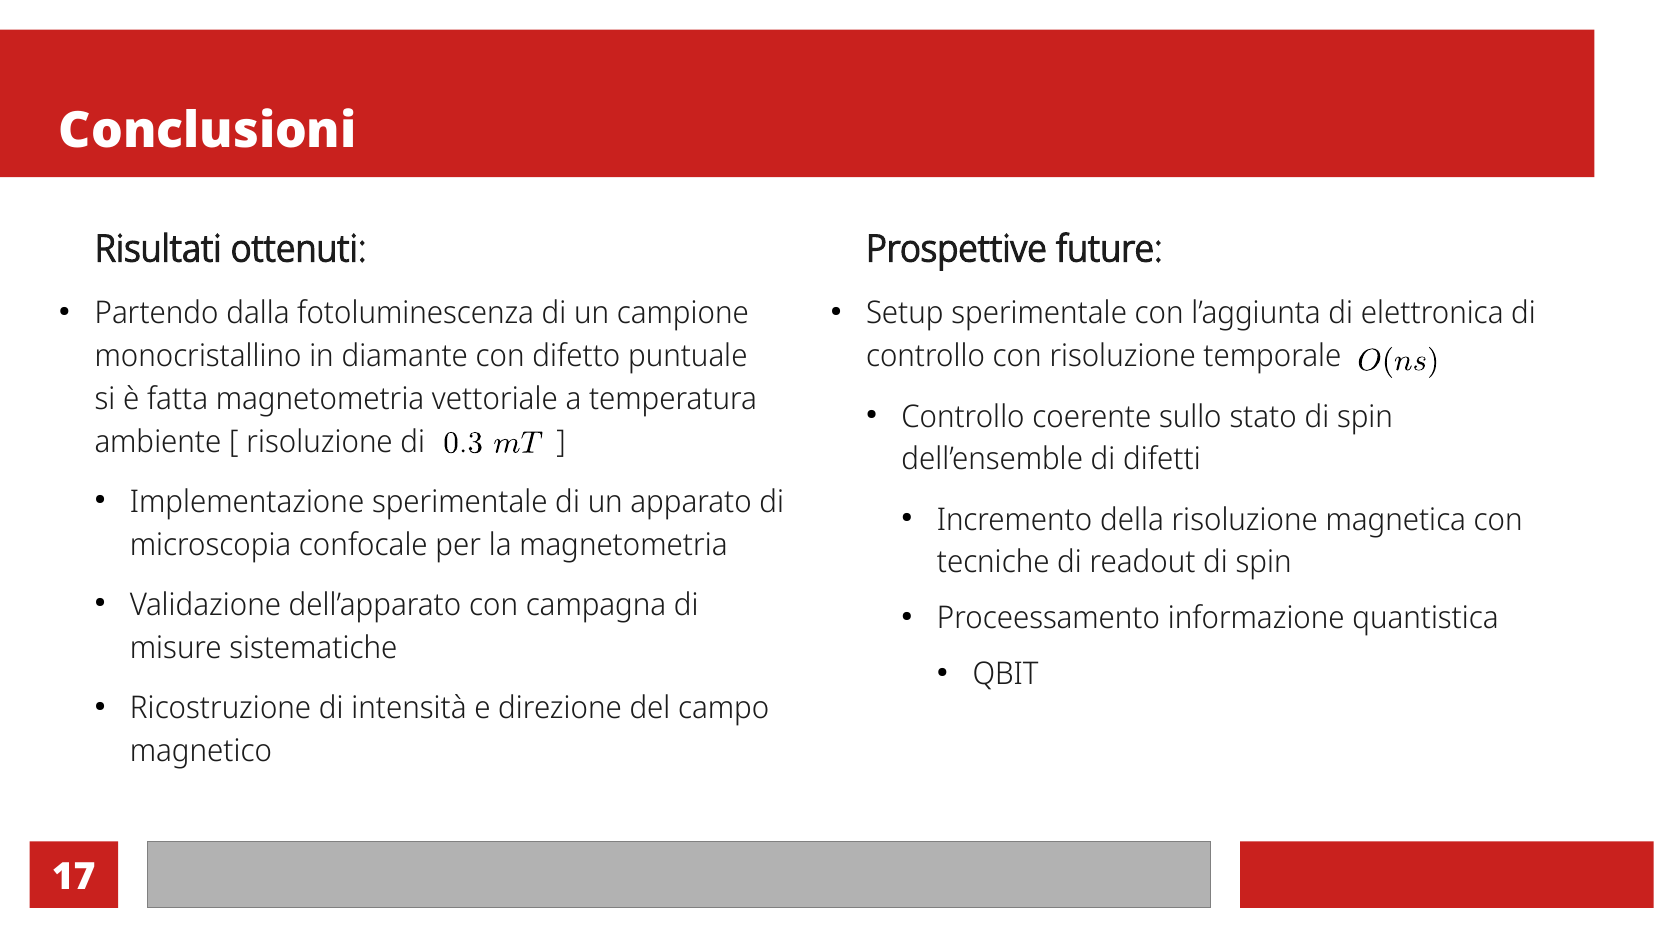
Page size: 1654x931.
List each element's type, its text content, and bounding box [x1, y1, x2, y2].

list Prospettive future: Setup sperimentale con l’aggiunta di elettronica di controllo con risoluzione temporale Controllo coerente sullo stato di spin dell’ensemble di difetti Incremento della risoluzione magnetica con tecniche di readout di spin Proceessamento informazione quantistica QBIT [830, 221, 1566, 798]
text_box [444, 431, 543, 454]
list Risultati ottenuti: Partendo dalla fotoluminescenza di un campione monocristallino in diamante con difetto puntuale si è fatta magnetometria vettoriale a temperatura ambiente [ risoluzione di ] Implementazione sperimentale di un apparato di microscopia confocale per la magnetometria Validazione dell’apparato con campagna di misure sistematiche Ricostruzione di intensità e direzione del campo magnetico [59, 221, 794, 798]
title Conclusioni [59, 44, 1595, 163]
text_box [1358, 346, 1437, 378]
